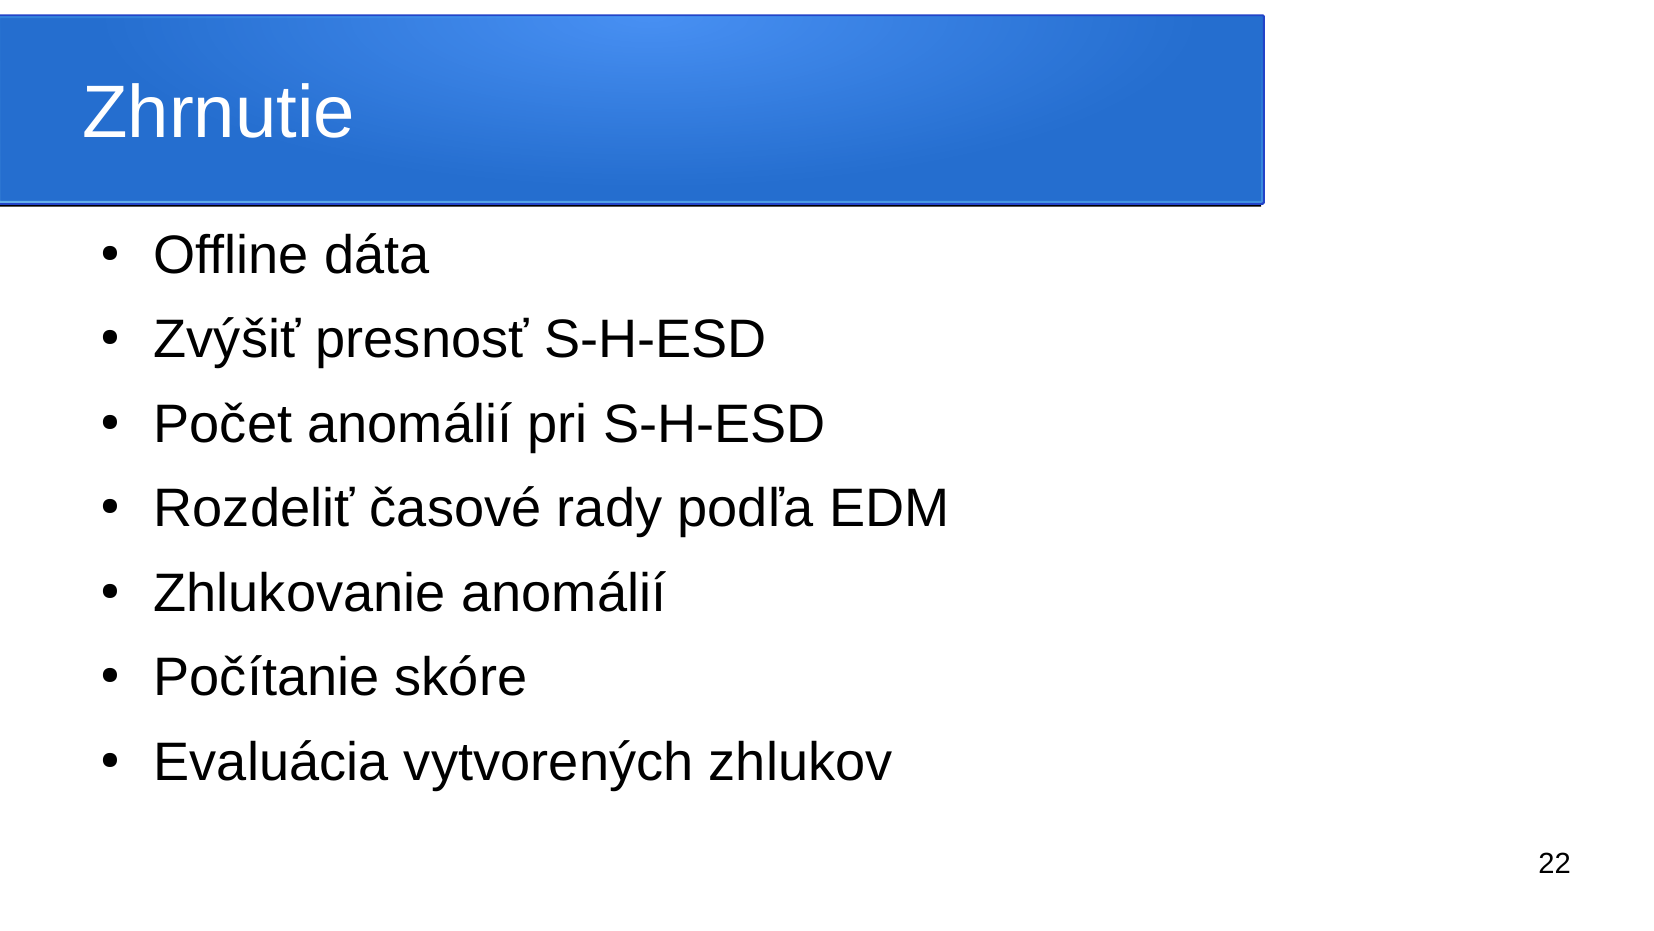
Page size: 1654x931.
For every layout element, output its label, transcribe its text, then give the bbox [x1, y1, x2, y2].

list Offline dáta Zvýšiť presnosť S-H-ESD Počet anomálií pri S-H-ESD Rozdeliť časové rady podľa EDM Zhlukovanie anomálií Počítanie skóre Evaluácia vytvorených zhlukov [82, 224, 1571, 841]
title Zhrnutie [82, 35, 1235, 189]
